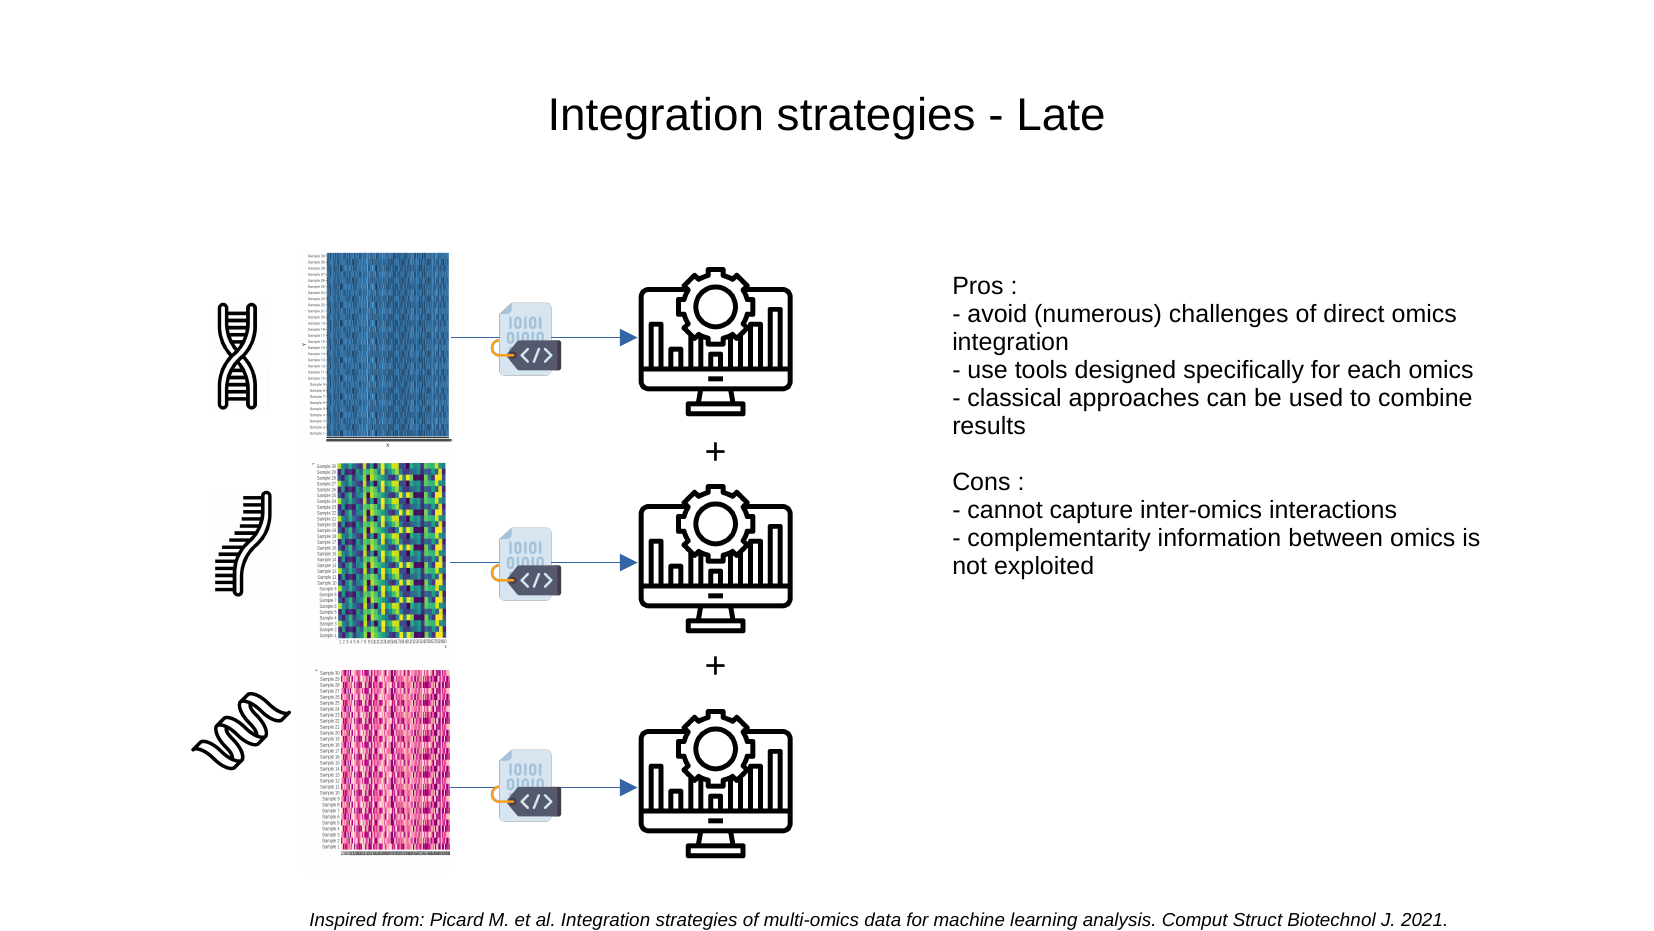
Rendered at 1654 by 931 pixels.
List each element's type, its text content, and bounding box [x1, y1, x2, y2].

title Integration strategies - Late [82, 37, 1571, 193]
picture [207, 487, 275, 600]
picture [487, 524, 566, 604]
picture [636, 262, 795, 421]
picture [636, 479, 795, 638]
picture [487, 299, 566, 379]
text_box + [689, 422, 742, 480]
text_box Inspired from: Picard M. et al. Integration strategies of multi-omics data for machine learning analysis. Comput Struct Biotechnol J. 2021. [294, 901, 1463, 931]
picture [184, 674, 298, 788]
picture [636, 704, 795, 863]
picture [299, 250, 454, 874]
picture [487, 746, 566, 826]
text_box Pros : - avoid (numerous) challenges of direct omics integration - use tools designed specifically for each omics - classical approaches can be used to combine results Cons : - cannot capture inter-omics interactions - complementarity information between omics is not exploited [937, 264, 1532, 616]
picture [214, 300, 268, 413]
text_box + [689, 637, 742, 695]
